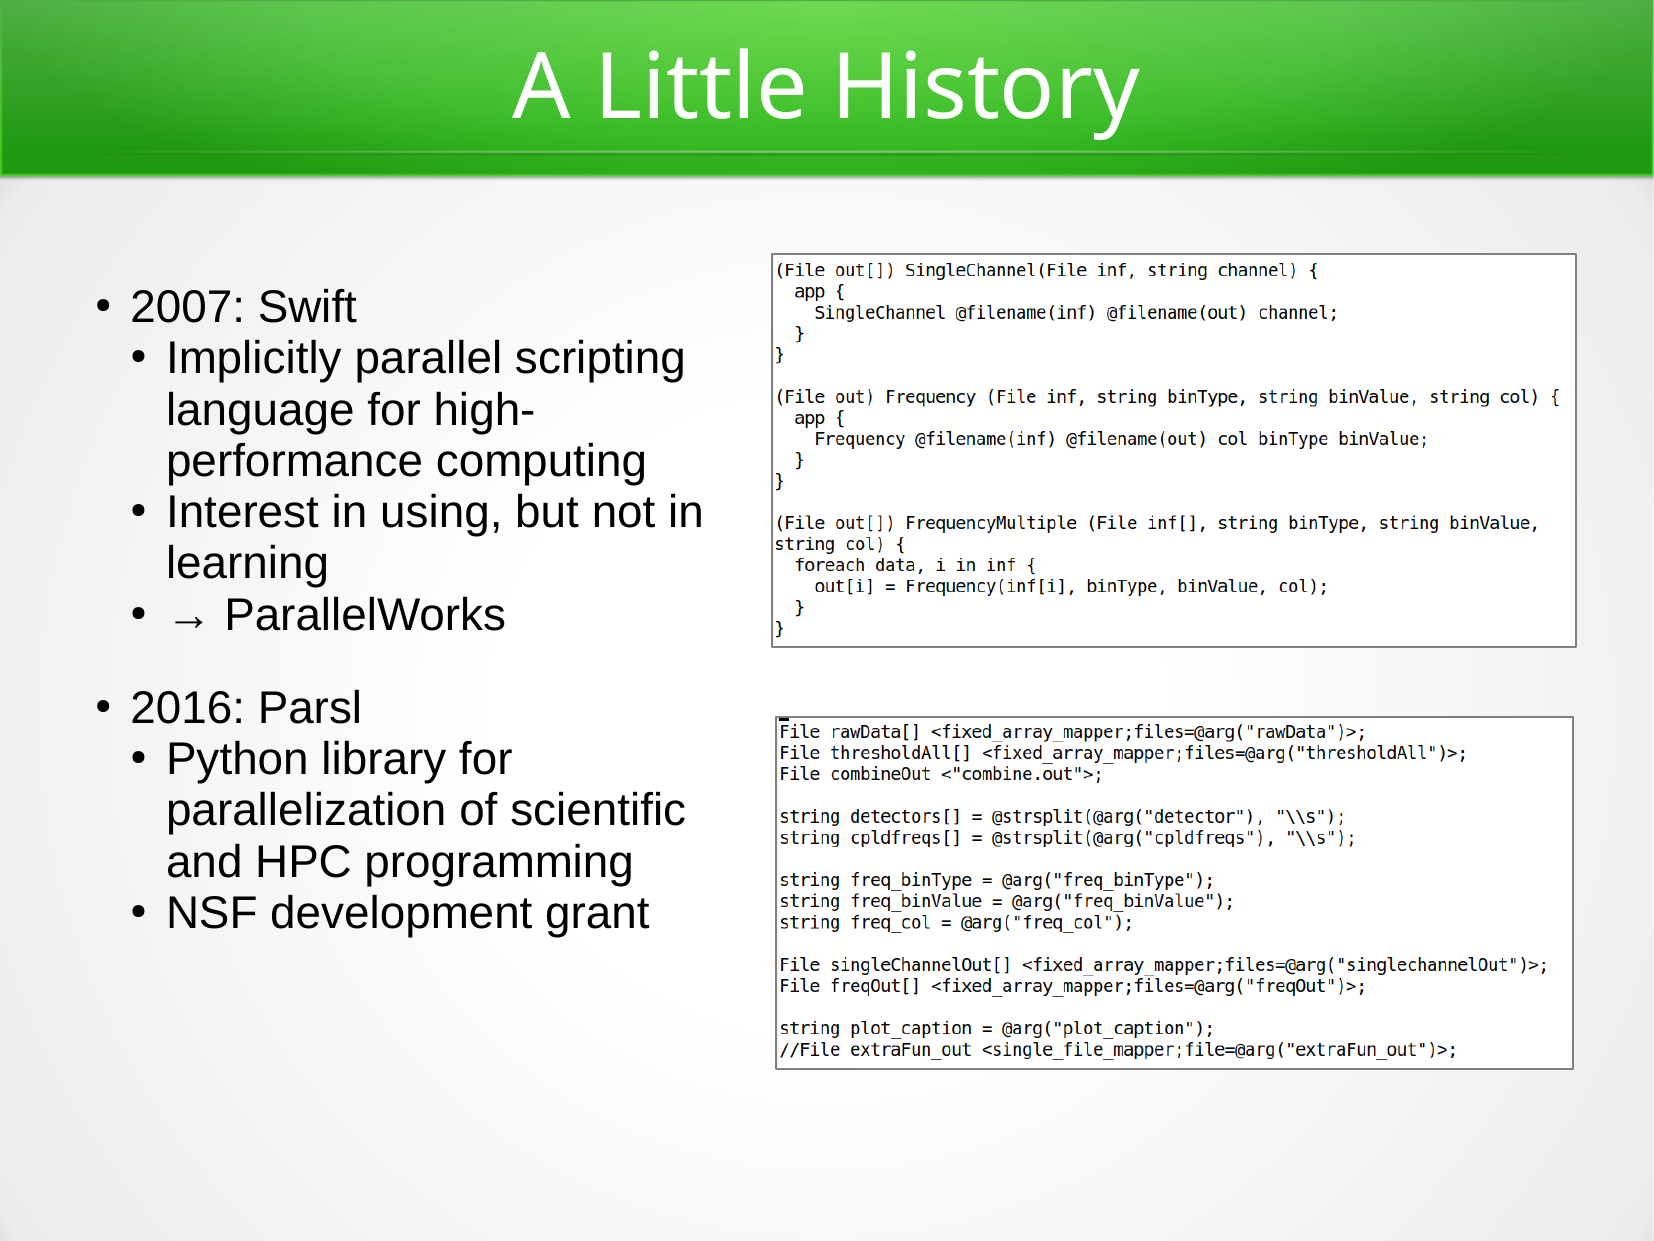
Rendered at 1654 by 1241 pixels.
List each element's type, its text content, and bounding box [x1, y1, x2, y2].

text_box 2007: Swift Implicitly parallel scripting language for high- performance computing Interest in using, but not in learning → ParallelWorks 2016: Parsl Python library for parallelization of scientific and HPC programming NSF development grant [80, 273, 751, 988]
title A Little History [82, 11, 1571, 154]
picture [0, 0, 1654, 1241]
